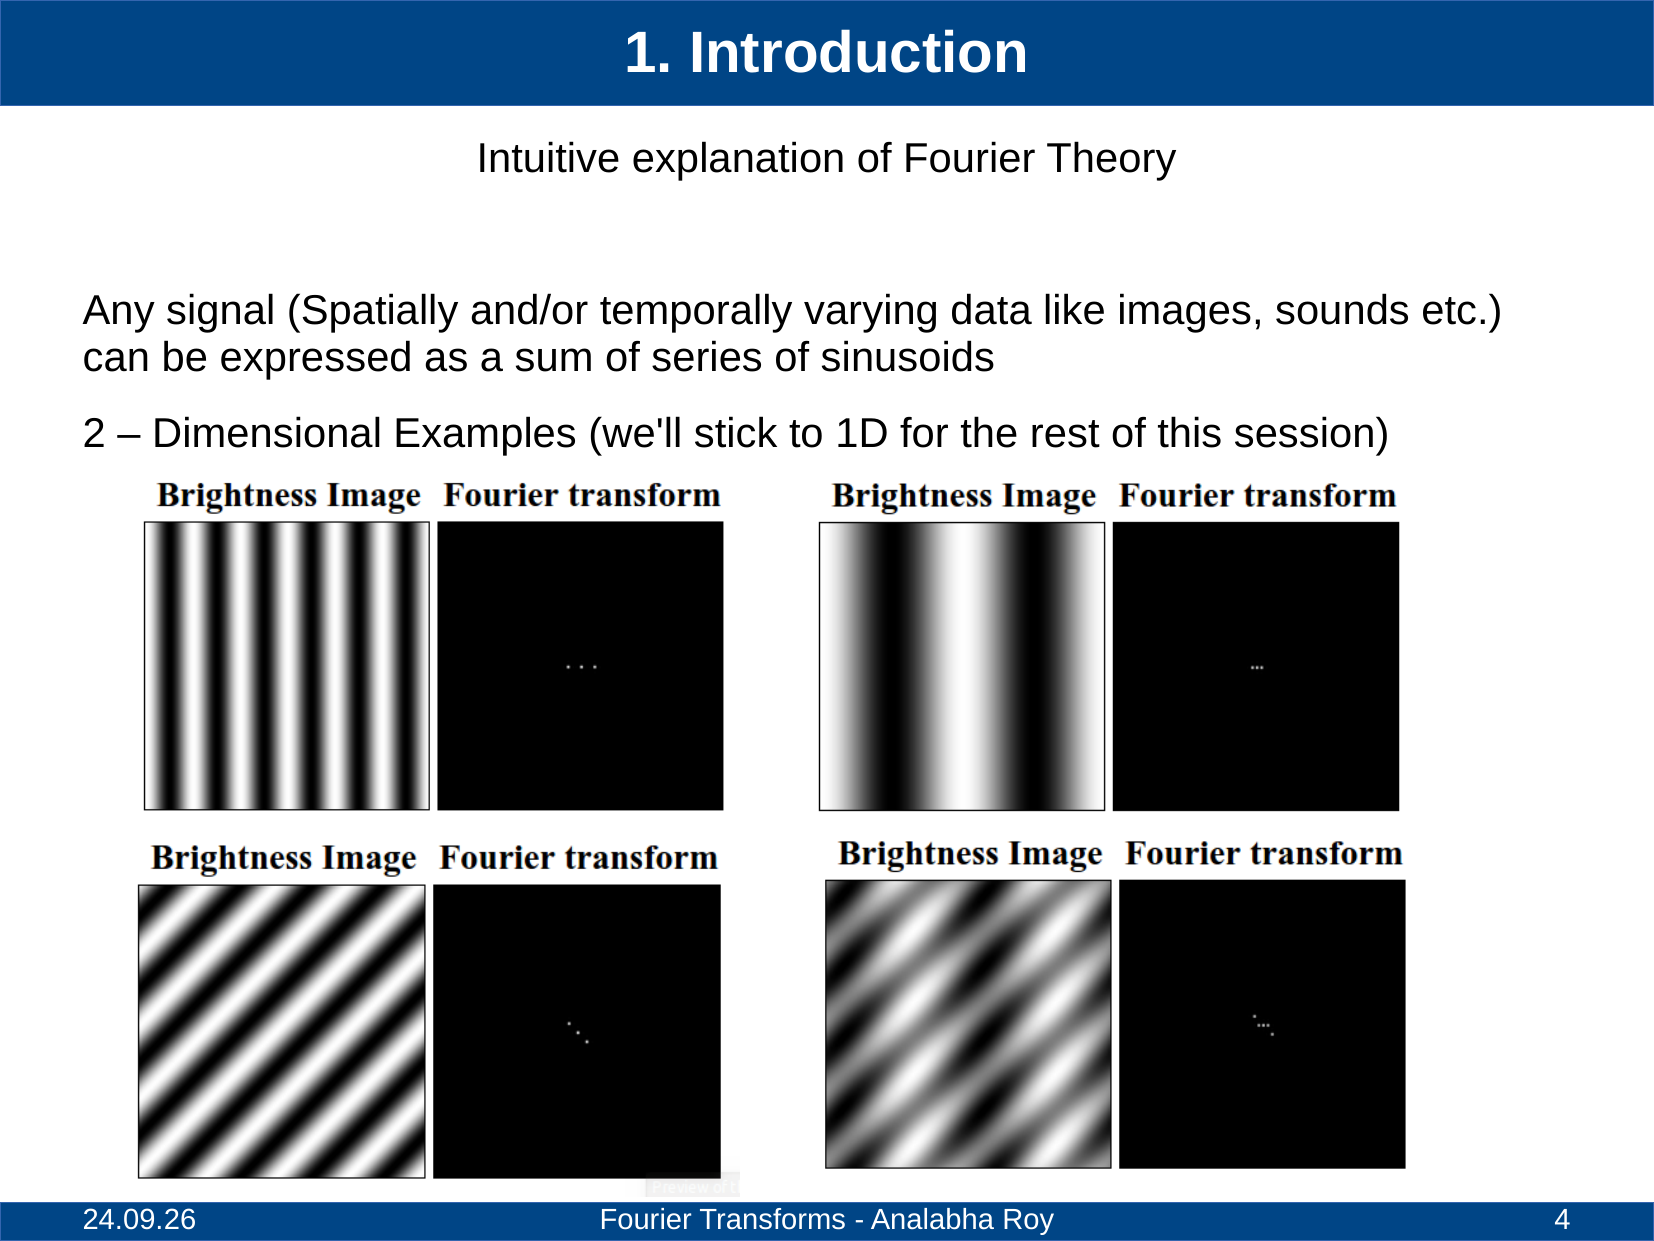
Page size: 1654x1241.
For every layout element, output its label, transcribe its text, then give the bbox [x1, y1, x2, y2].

title 1. Introduction [0, 0, 1654, 106]
list Intuitive explanation of Fourier Theory Any signal (Spatially and/or temporally varying data like images, sounds etc.) can be expressed as a sum of series of sinusoids 2 – Dimensional Examples (we'll stick to 1D for the rest of this session) [82, 135, 1571, 1171]
picture [119, 464, 740, 1198]
picture [805, 830, 1426, 1197]
picture [800, 476, 1412, 824]
